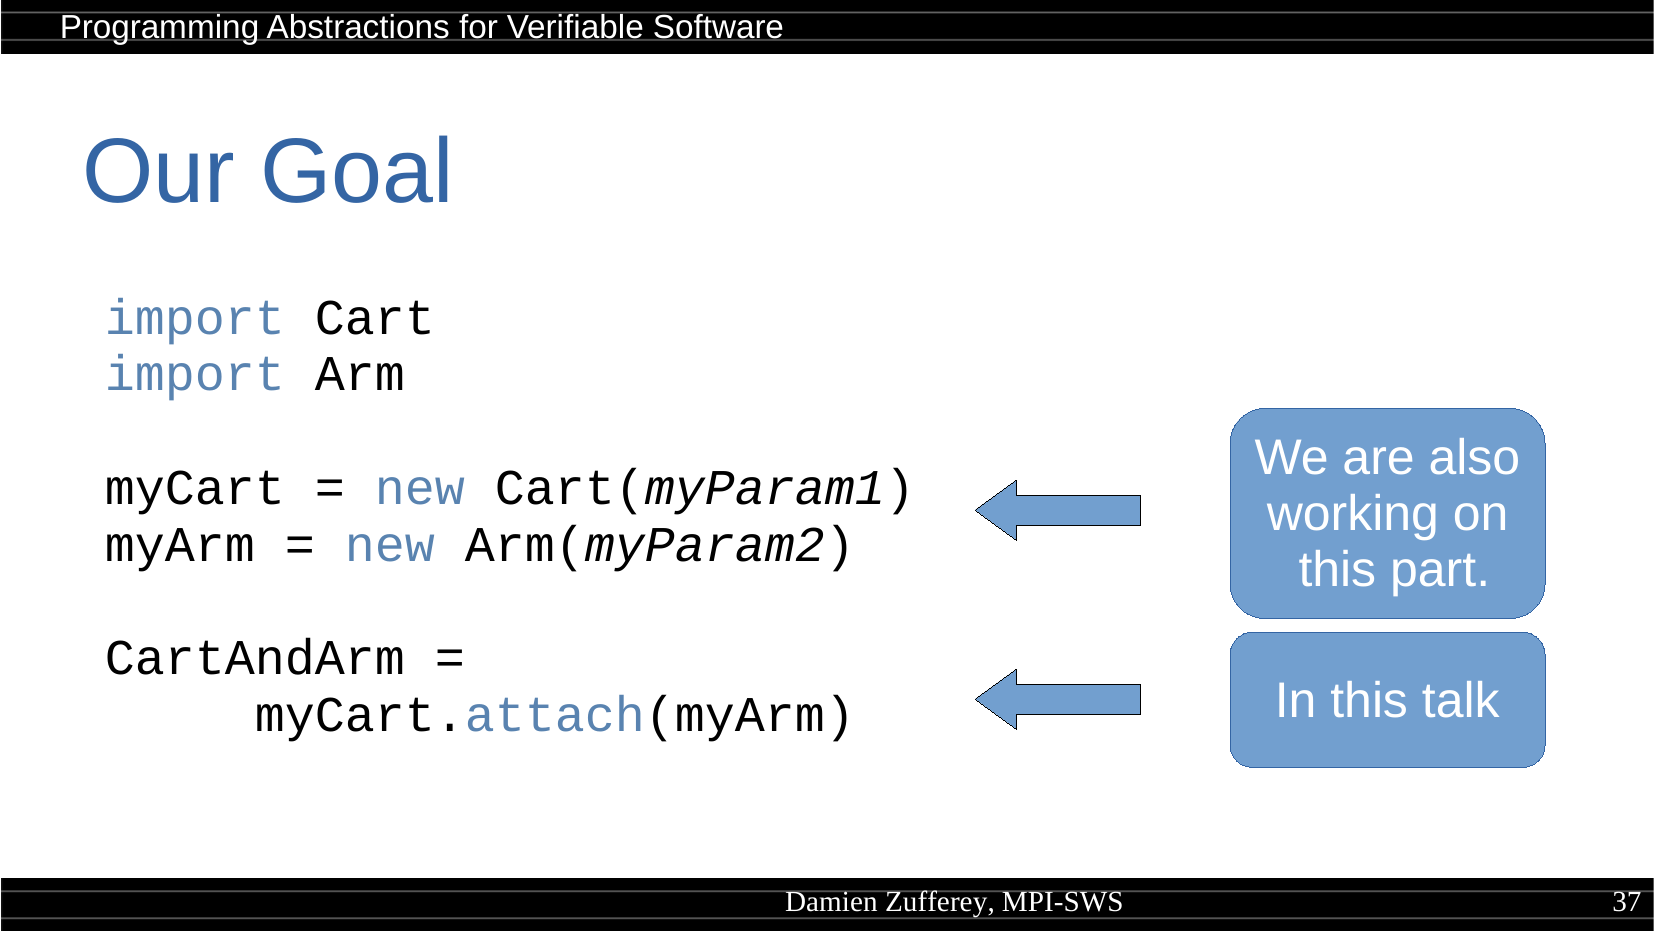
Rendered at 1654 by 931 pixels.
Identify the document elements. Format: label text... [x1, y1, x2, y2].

text_box [975, 480, 1141, 541]
picture [1, 878, 1654, 931]
text_box In this talk [1230, 632, 1546, 768]
text_box import Cart import Arm myCart = new Cart(myParam1) myArm = new Arm(myParam2) CartAndArm = myCart.attach(myArm) [90, 285, 931, 841]
picture [1, 0, 1654, 54]
title Our Goal [82, 92, 1571, 249]
text_box [975, 669, 1141, 730]
text_box We are also working on this part. [1230, 408, 1546, 619]
